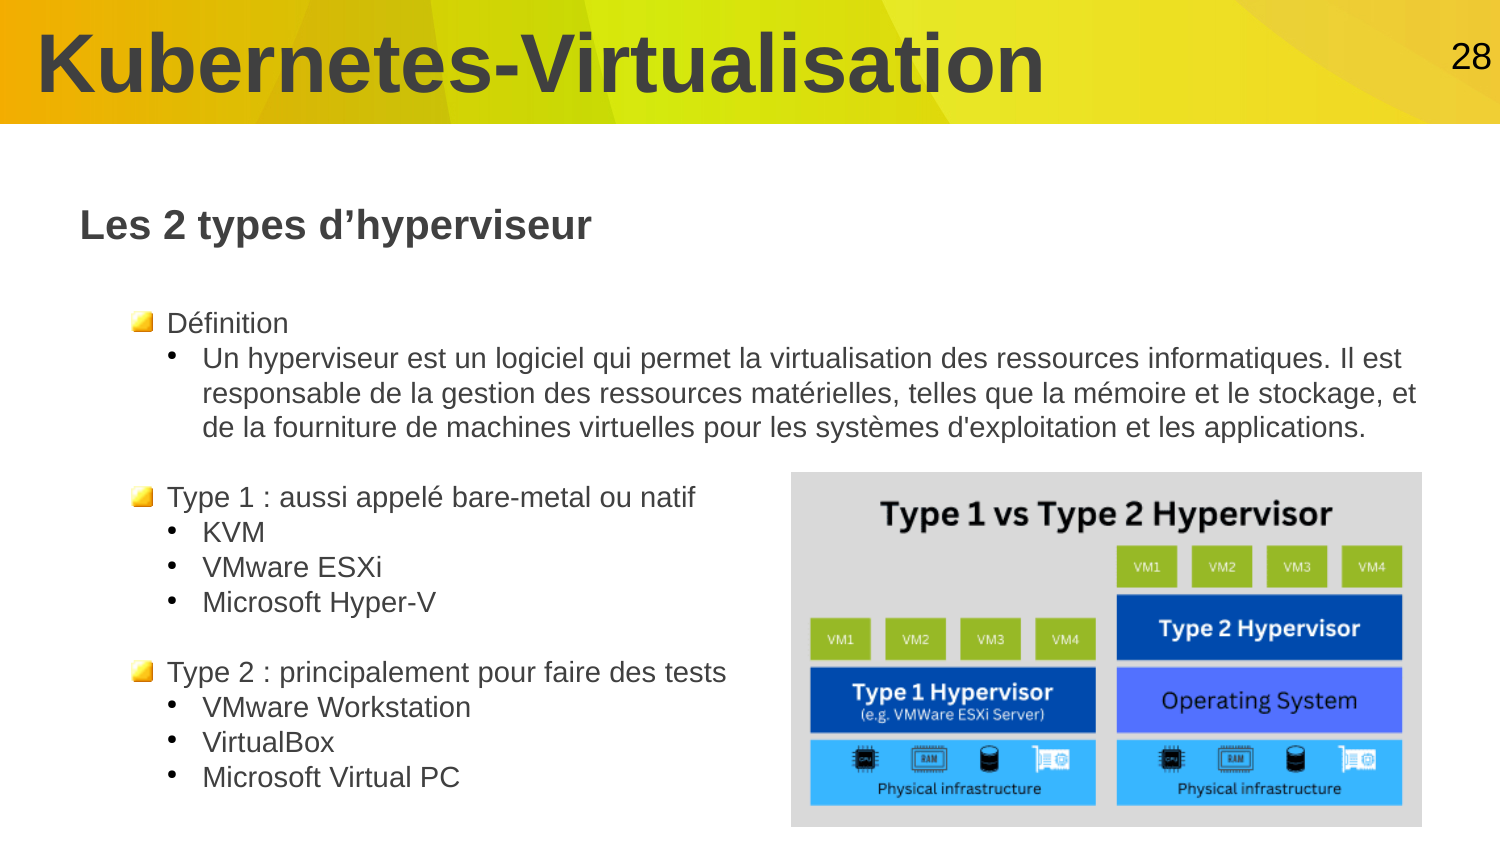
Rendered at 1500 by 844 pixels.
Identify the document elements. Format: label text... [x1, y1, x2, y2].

picture [0, 0, 1500, 844]
text_box <numéro> [1321, 35, 1493, 106]
text_box Définition Un hyperviseur est un logiciel qui permet la virtualisation des ressources informatiques. Il est responsable de la gestion des ressources matérielles, telles que la mémoire et le stockage, et de la fourniture de machines virtuelles pour les systèmes d'exploitation et les applications. Type 1 : aussi appelé bare-metal ou natif KVM VMware ESXi Microsoft Hyper-V Type 2 : principalement pour faire des tests VMware Workstation VirtualBox Microsoft Virtual PC [66, 296, 1441, 721]
text_box Kubernetes-Virtualisation [0, 0, 1498, 130]
text_box Les 2 types d’hyperviseur [64, 185, 1459, 261]
